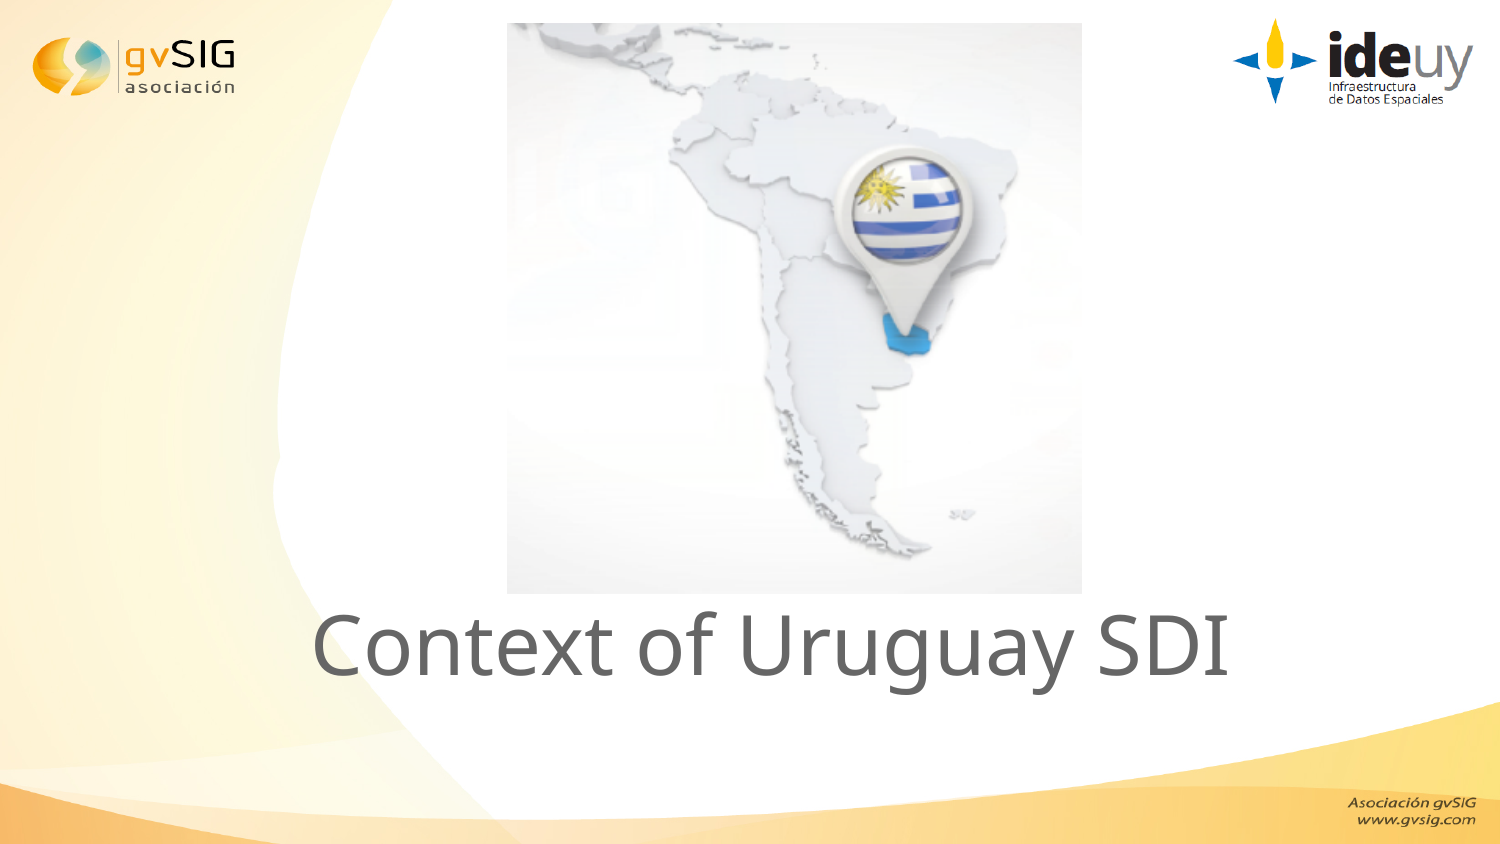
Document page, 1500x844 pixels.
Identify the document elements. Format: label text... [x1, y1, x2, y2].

title Context of Uruguay SDI [123, 544, 1420, 743]
picture [0, 0, 1500, 844]
